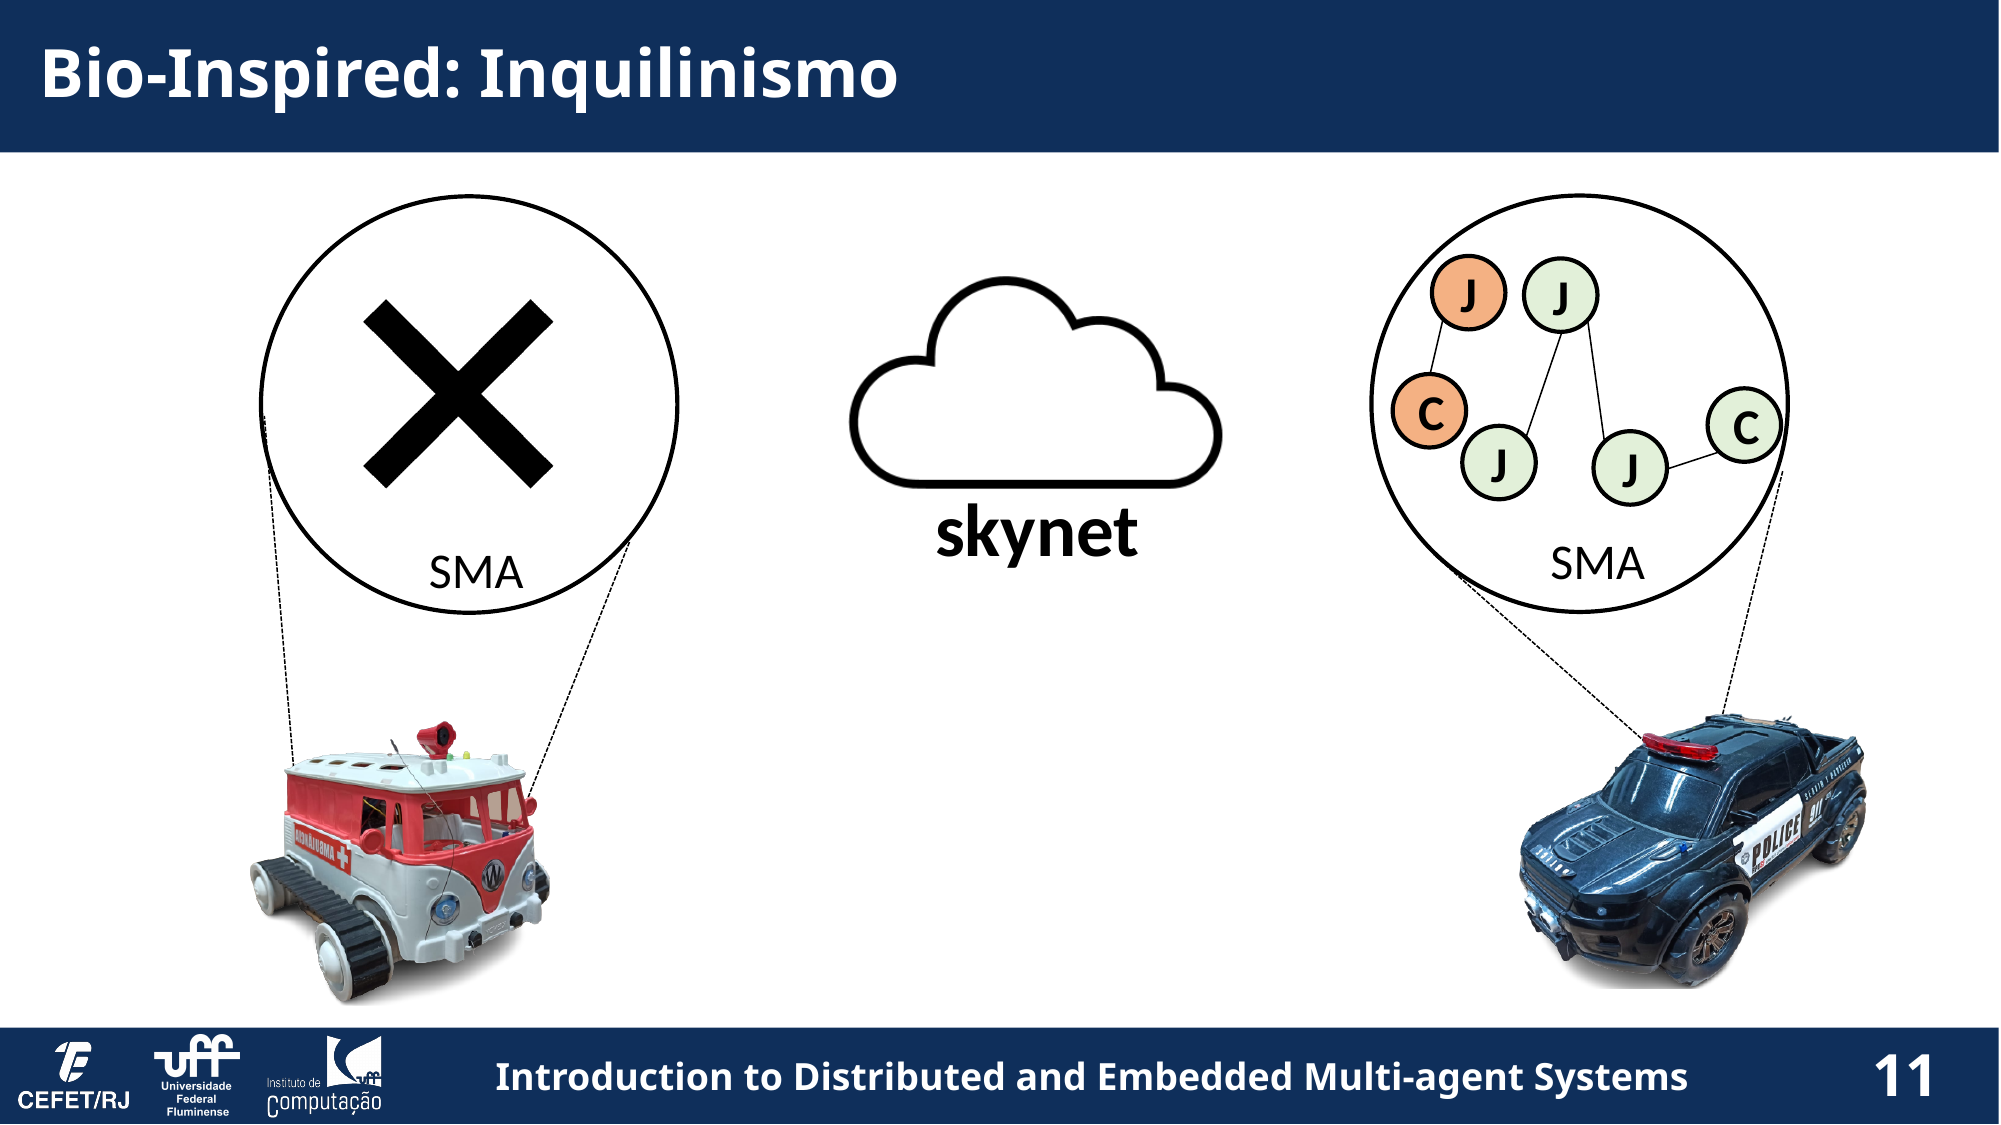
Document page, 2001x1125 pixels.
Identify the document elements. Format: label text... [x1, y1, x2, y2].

picture [245, 719, 555, 1006]
picture [1513, 711, 1872, 989]
picture [18, 1021, 129, 1125]
text_box SMA [1535, 522, 1660, 598]
text_box J [1523, 258, 1598, 332]
text_box C [1392, 374, 1467, 448]
picture [265, 1033, 383, 1118]
picture [329, 265, 587, 522]
text_box J [1431, 255, 1506, 330]
text_box J [1462, 425, 1536, 500]
text_box C [1707, 388, 1782, 462]
picture [153, 1033, 241, 1121]
text_box [1371, 195, 1788, 612]
picture [824, 170, 1249, 595]
text_box SMA [414, 531, 539, 607]
text_box Bio-Inspired: Inquilinismo [25, 23, 1999, 119]
text_box [260, 196, 678, 606]
text_box J [1593, 431, 1668, 505]
text_box [420, 607, 518, 613]
